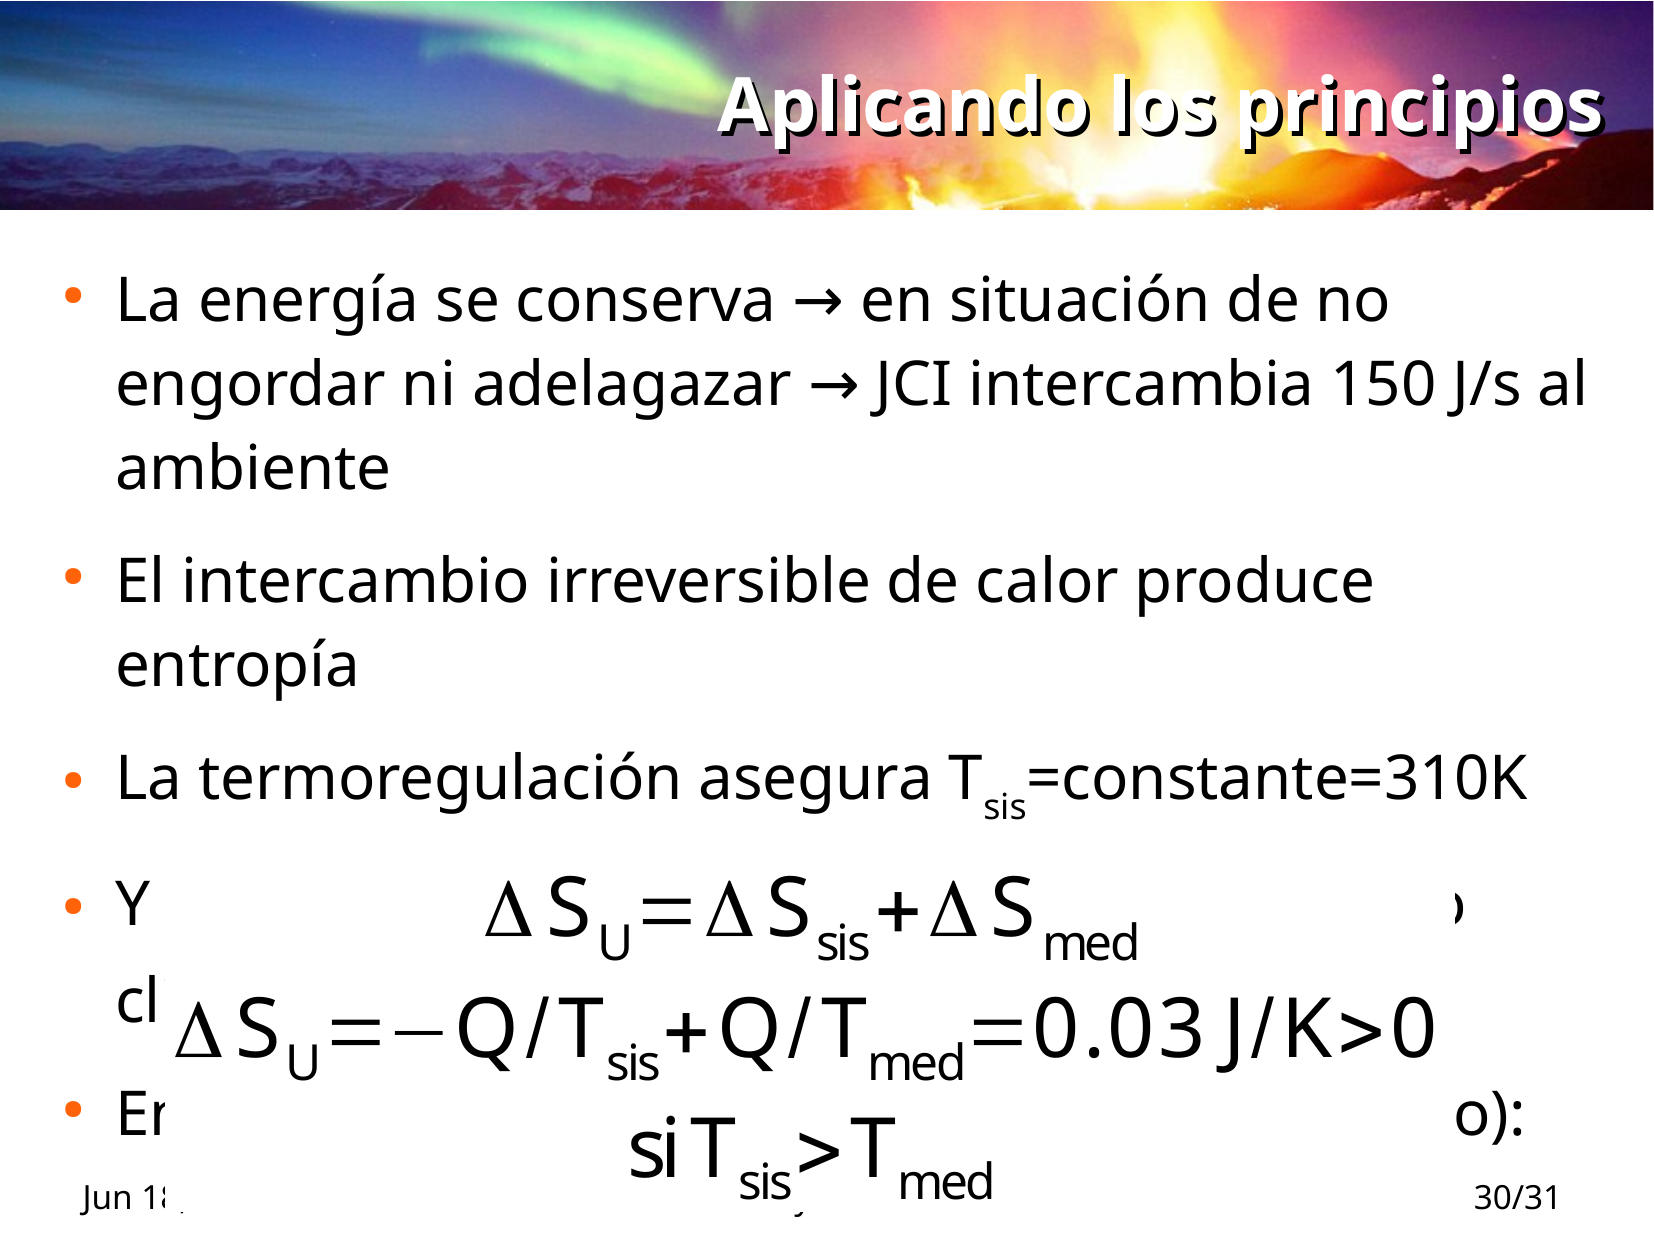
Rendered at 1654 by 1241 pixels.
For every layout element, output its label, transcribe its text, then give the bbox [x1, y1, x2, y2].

picture [0, 1, 1654, 210]
title Aplicando los principios [45, 15, 1606, 191]
list La energía se conserva → en situación de no engordar ni adelagazar → JCI intercambia 150 J/s al ambiente El intercambio irreversible de calor produce entropía La termoregulación asegura Tsis=constante=310K Y por construcción, Tamb=constante=293K (pero clima) En un segundo (esto es demasiado aproximado): [45, 255, 1606, 1156]
chart [165, 857, 1455, 1213]
